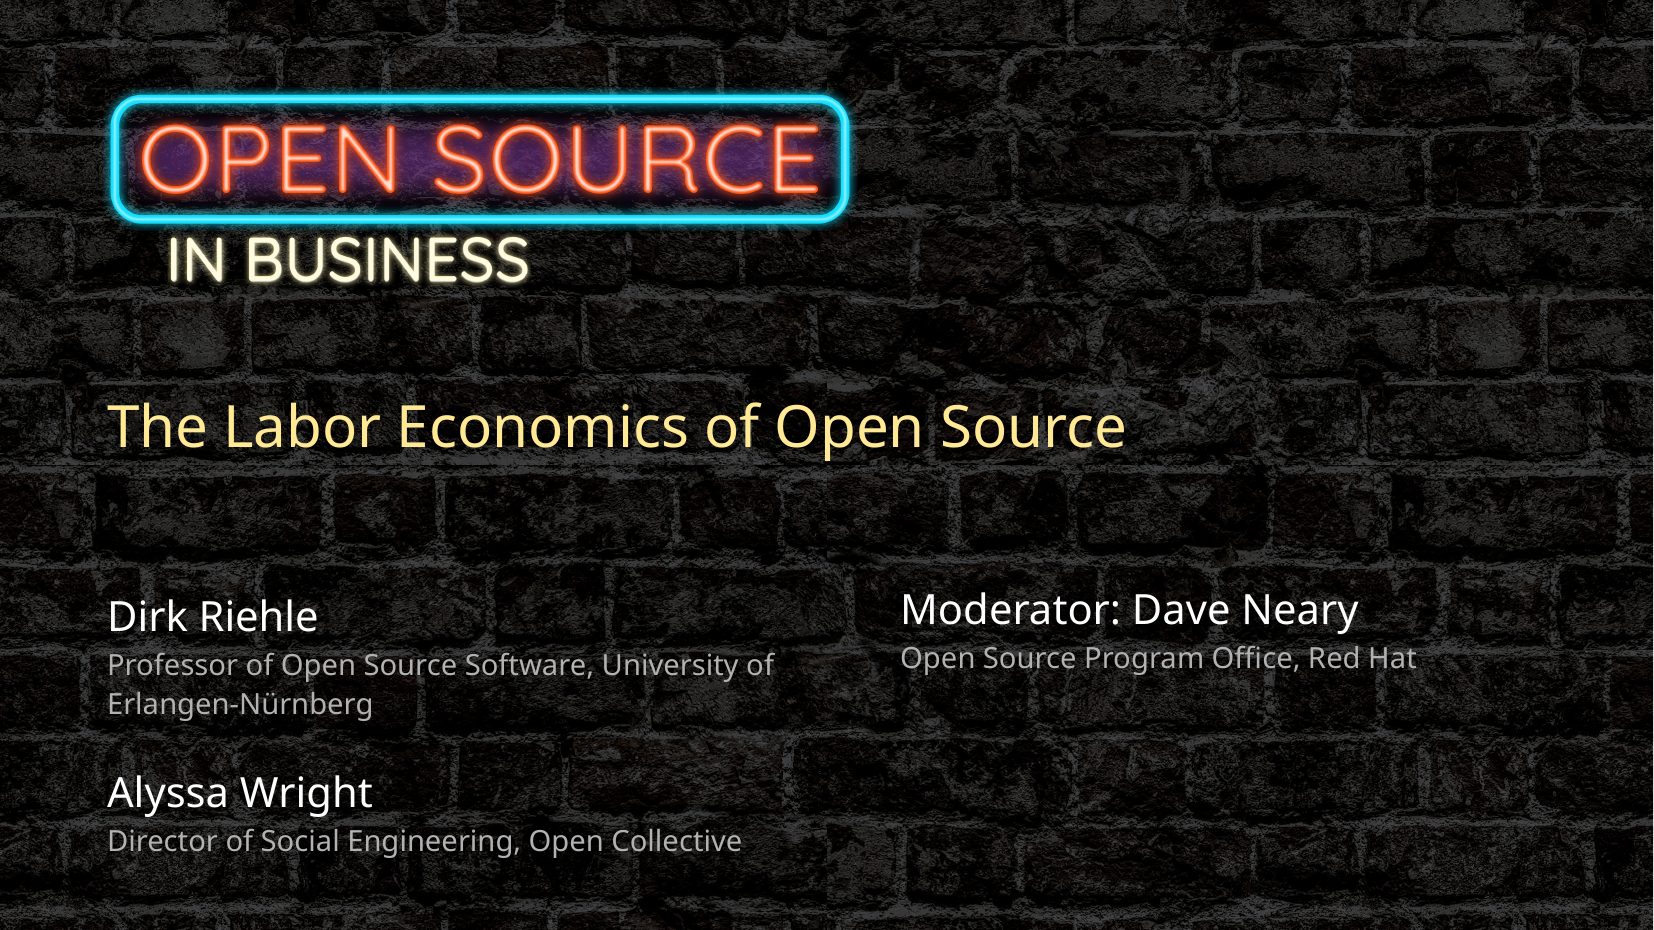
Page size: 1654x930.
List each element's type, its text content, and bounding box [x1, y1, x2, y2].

title The Labor Economics of Open Source [107, 385, 1546, 545]
subtitle Dirk Riehle Professor of Open Source Software, University of Erlangen-Nürnberg Alyssa Wright Director of Social Engineering, Open Collective [107, 587, 794, 892]
picture [0, 0, 1654, 930]
text_box Moderator: Dave Neary Open Source Program Office, Red Hat [900, 579, 1587, 885]
